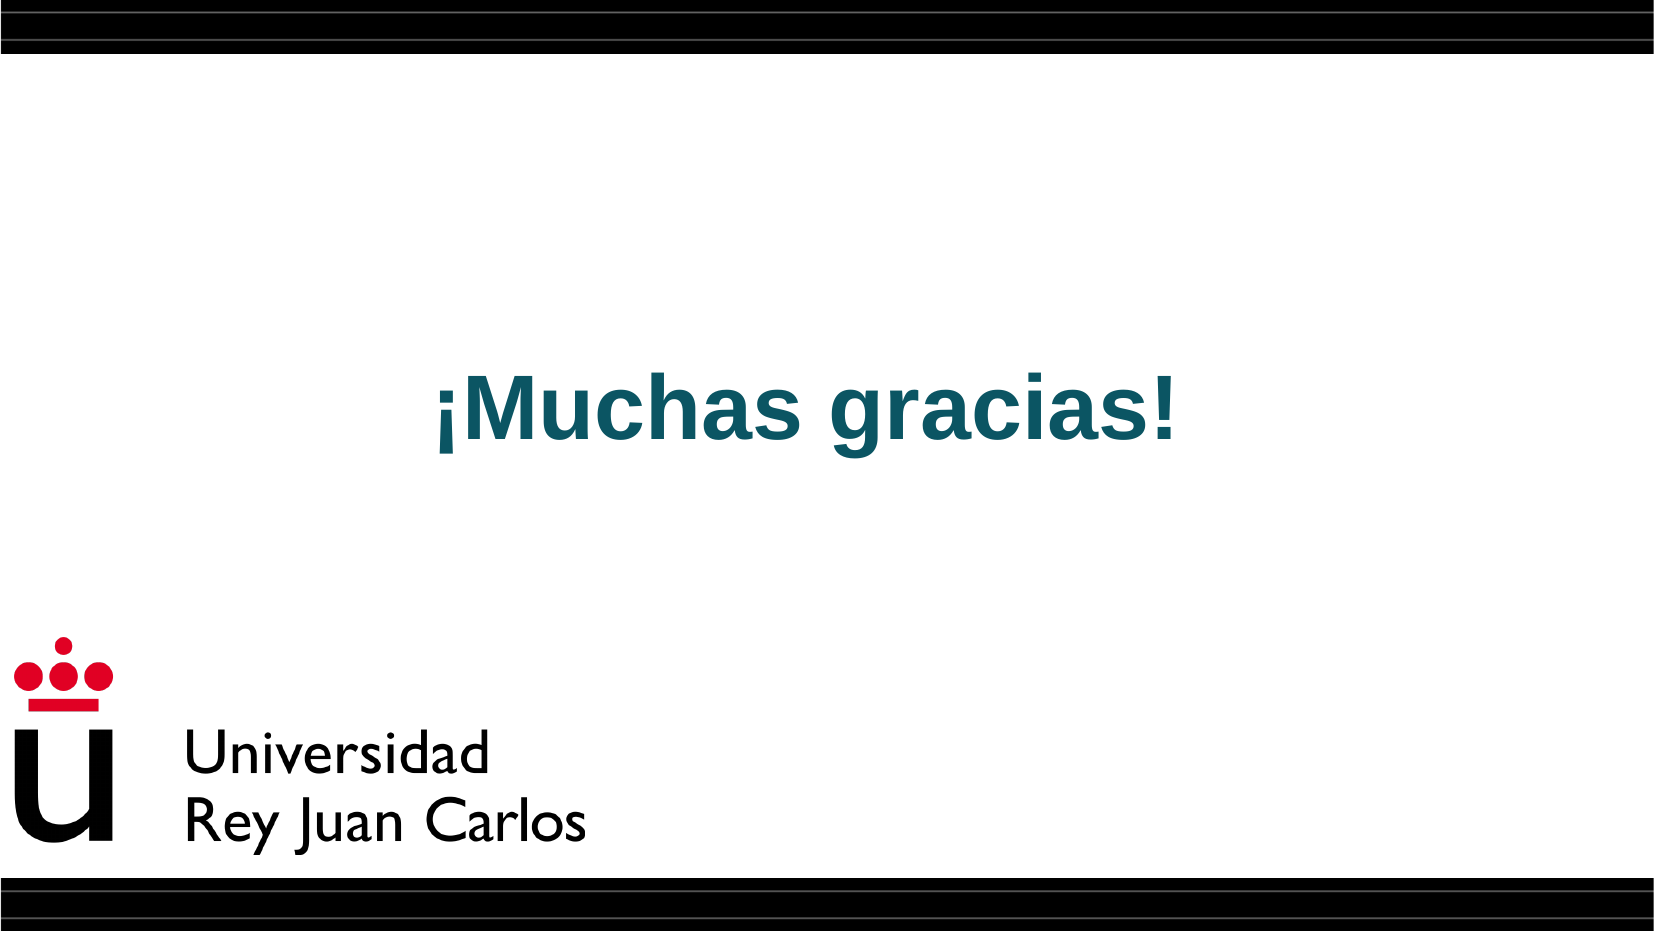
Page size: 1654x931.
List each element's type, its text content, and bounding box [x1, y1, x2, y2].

title ¡Muchas gracias! [74, 329, 1564, 486]
picture [14, 637, 585, 855]
picture [0, 0, 1654, 54]
picture [0, 878, 1654, 931]
